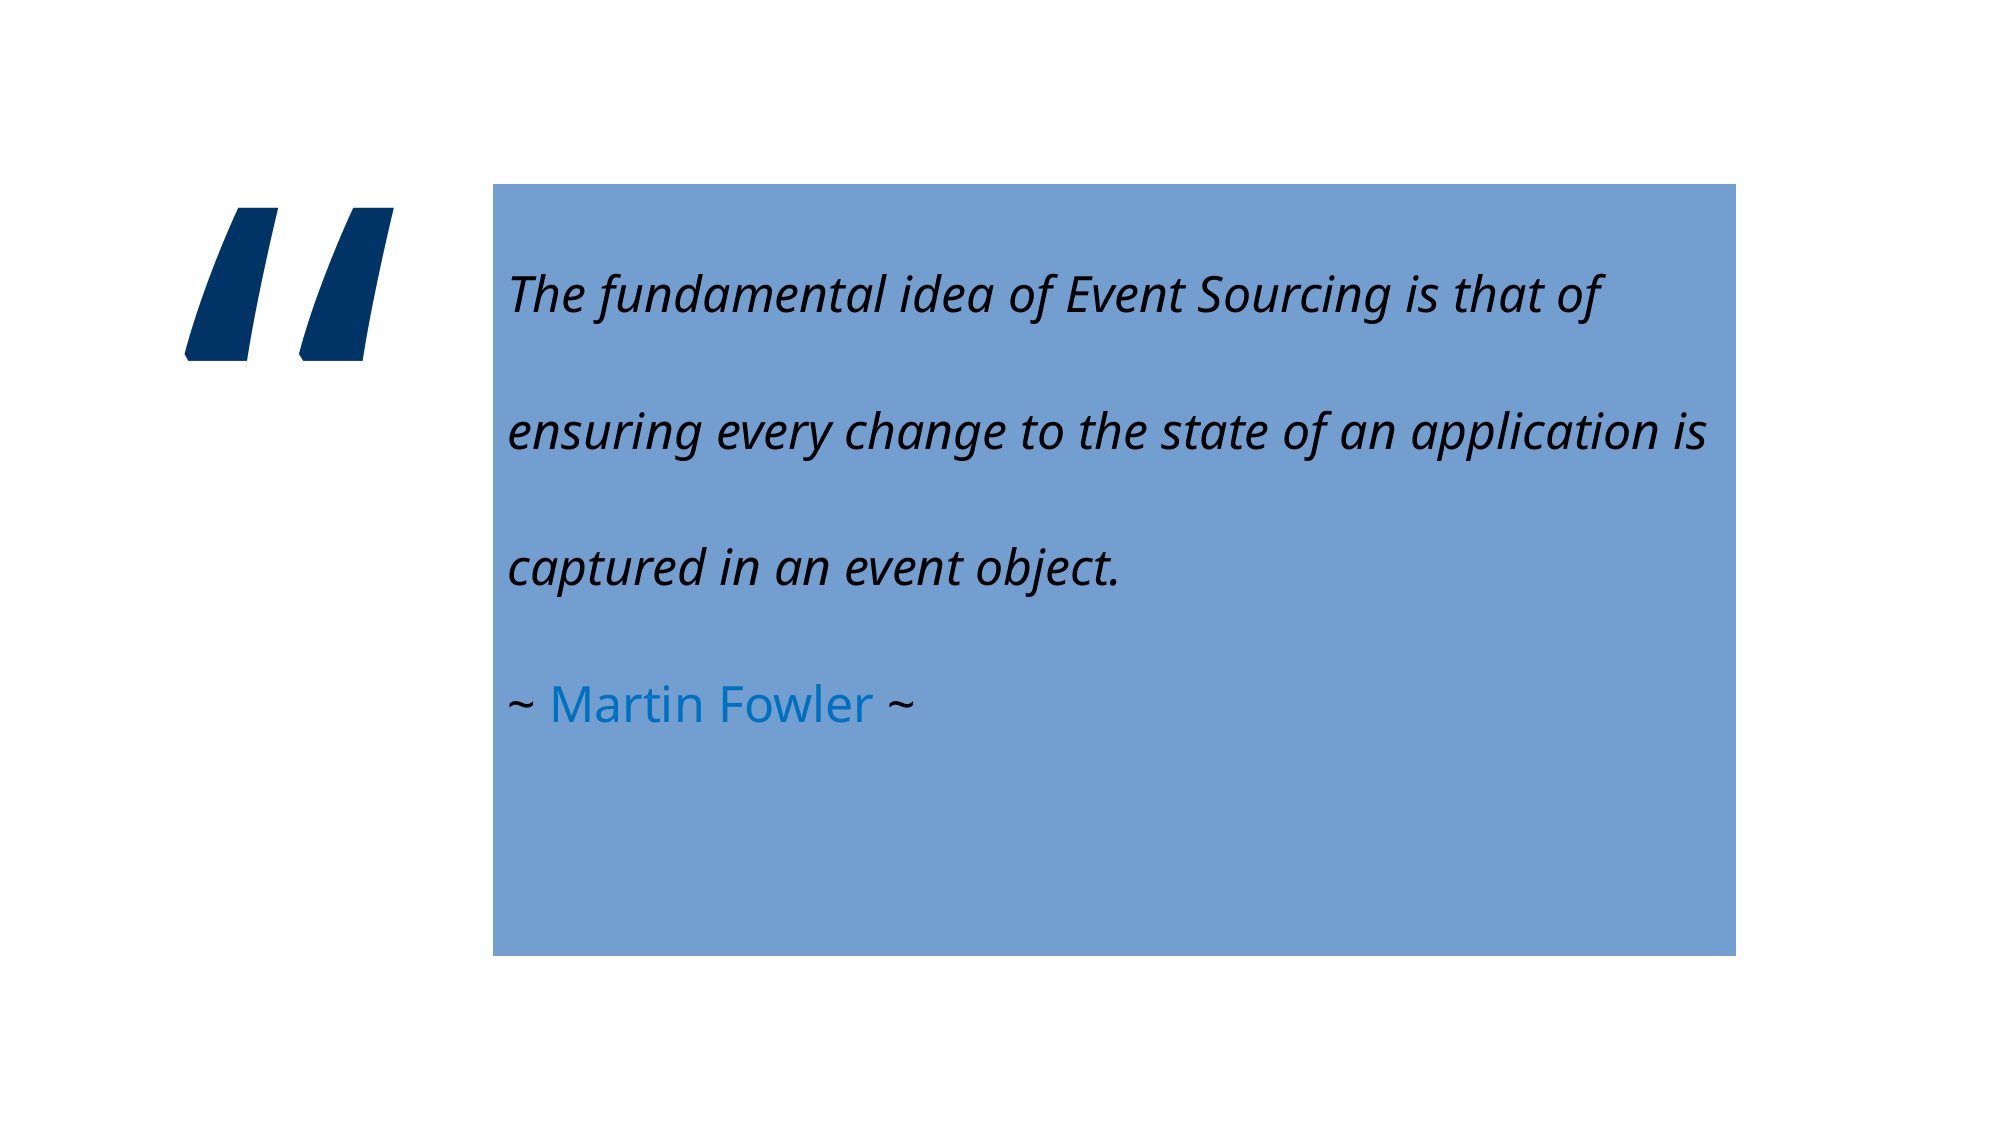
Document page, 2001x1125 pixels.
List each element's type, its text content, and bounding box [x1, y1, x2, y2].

text_box “ [162, 21, 453, 795]
table_header The fundamental idea of Event Sourcing is that of ensuring every change to the state of an application is captured in an event object. ~ Martin Fowler ~ [493, 184, 1736, 956]
